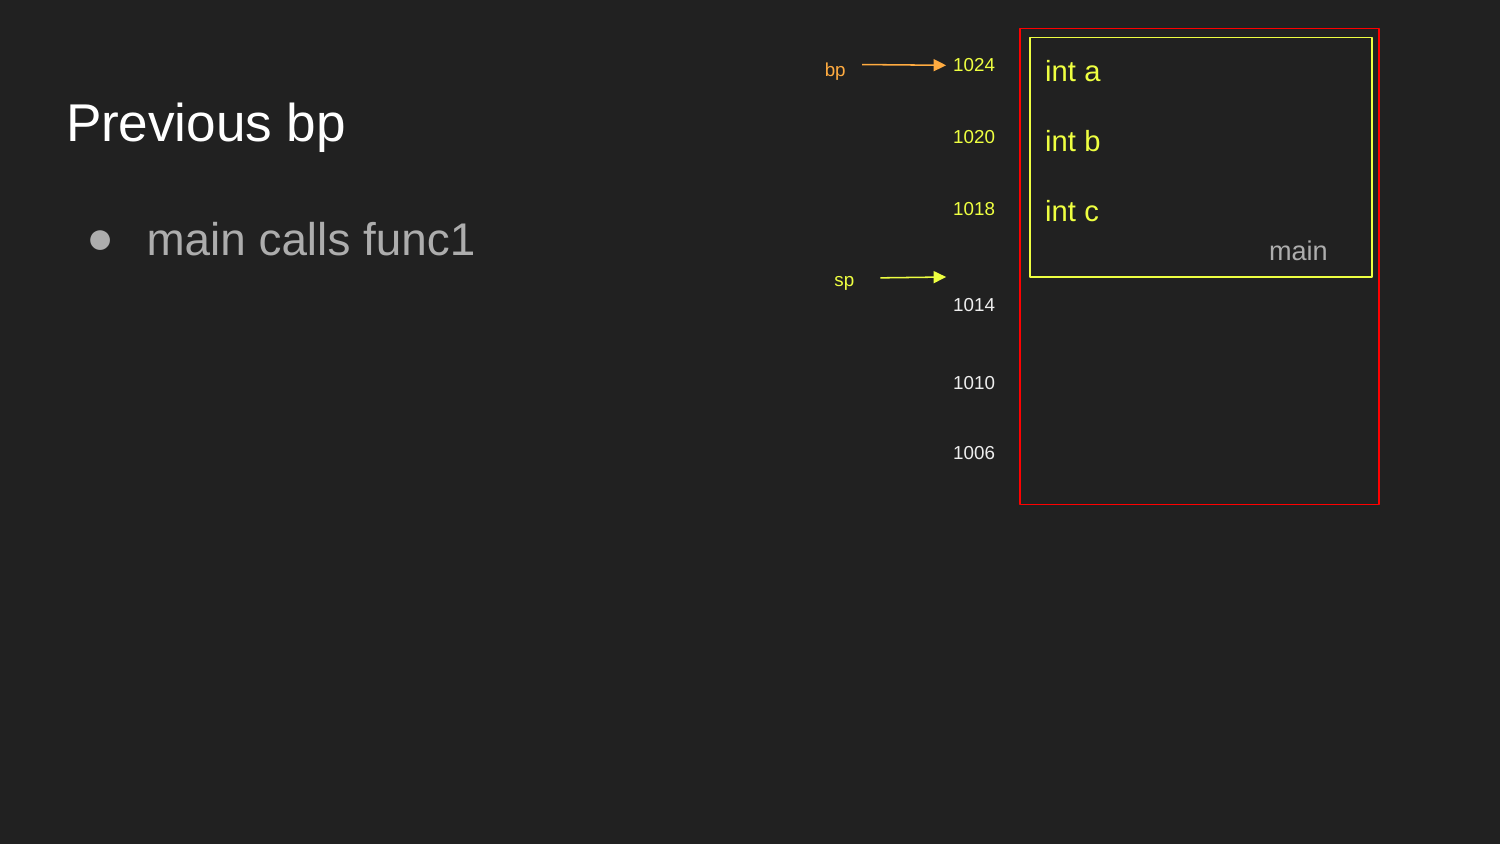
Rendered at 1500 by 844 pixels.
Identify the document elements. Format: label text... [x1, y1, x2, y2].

title Previous bp [51, 72, 775, 167]
text_box main [1254, 218, 1380, 272]
text_box 1014 [938, 278, 1011, 323]
text_box 1018 [938, 181, 1063, 227]
text_box 1006 [938, 426, 1011, 471]
list main calls func1 [56, 186, 822, 570]
text_box 1020 [938, 109, 1063, 154]
text_box bp [809, 42, 862, 87]
text_box 1024 [938, 37, 1030, 82]
text_box int a int b int c [1030, 37, 1372, 277]
text_box 1010 [938, 355, 1011, 401]
text_box sp [819, 252, 872, 298]
